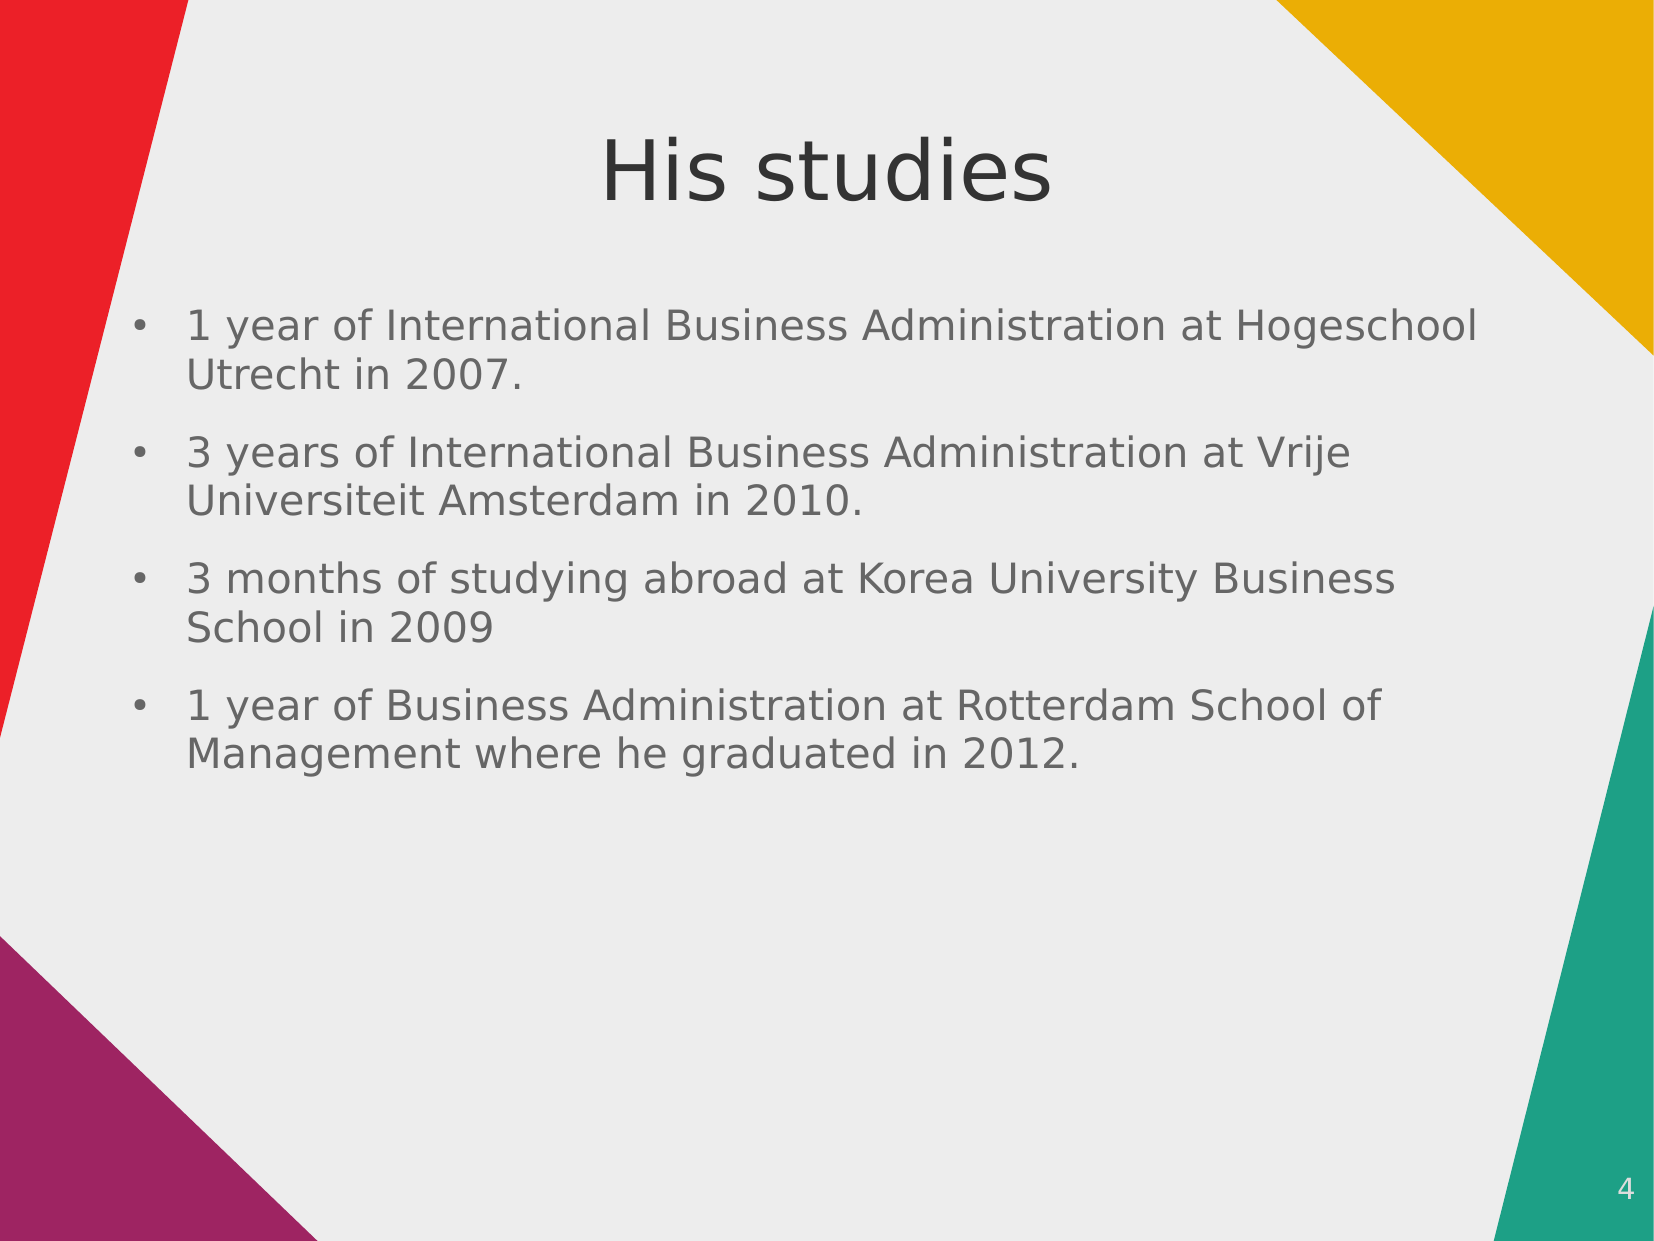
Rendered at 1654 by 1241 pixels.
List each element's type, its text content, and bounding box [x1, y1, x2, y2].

list 1 year of International Business Administration at Hogeschool Utrecht in 2007. 3 years of International Business Administration at Vrije Universiteit Amsterdam in 2010. 3 months of studying abroad at Korea University Business School in 2009 1 year of Business Administration at Rotterdam School of Management where he graduated in 2012. [114, 302, 1539, 1033]
title His studies [114, 73, 1539, 271]
